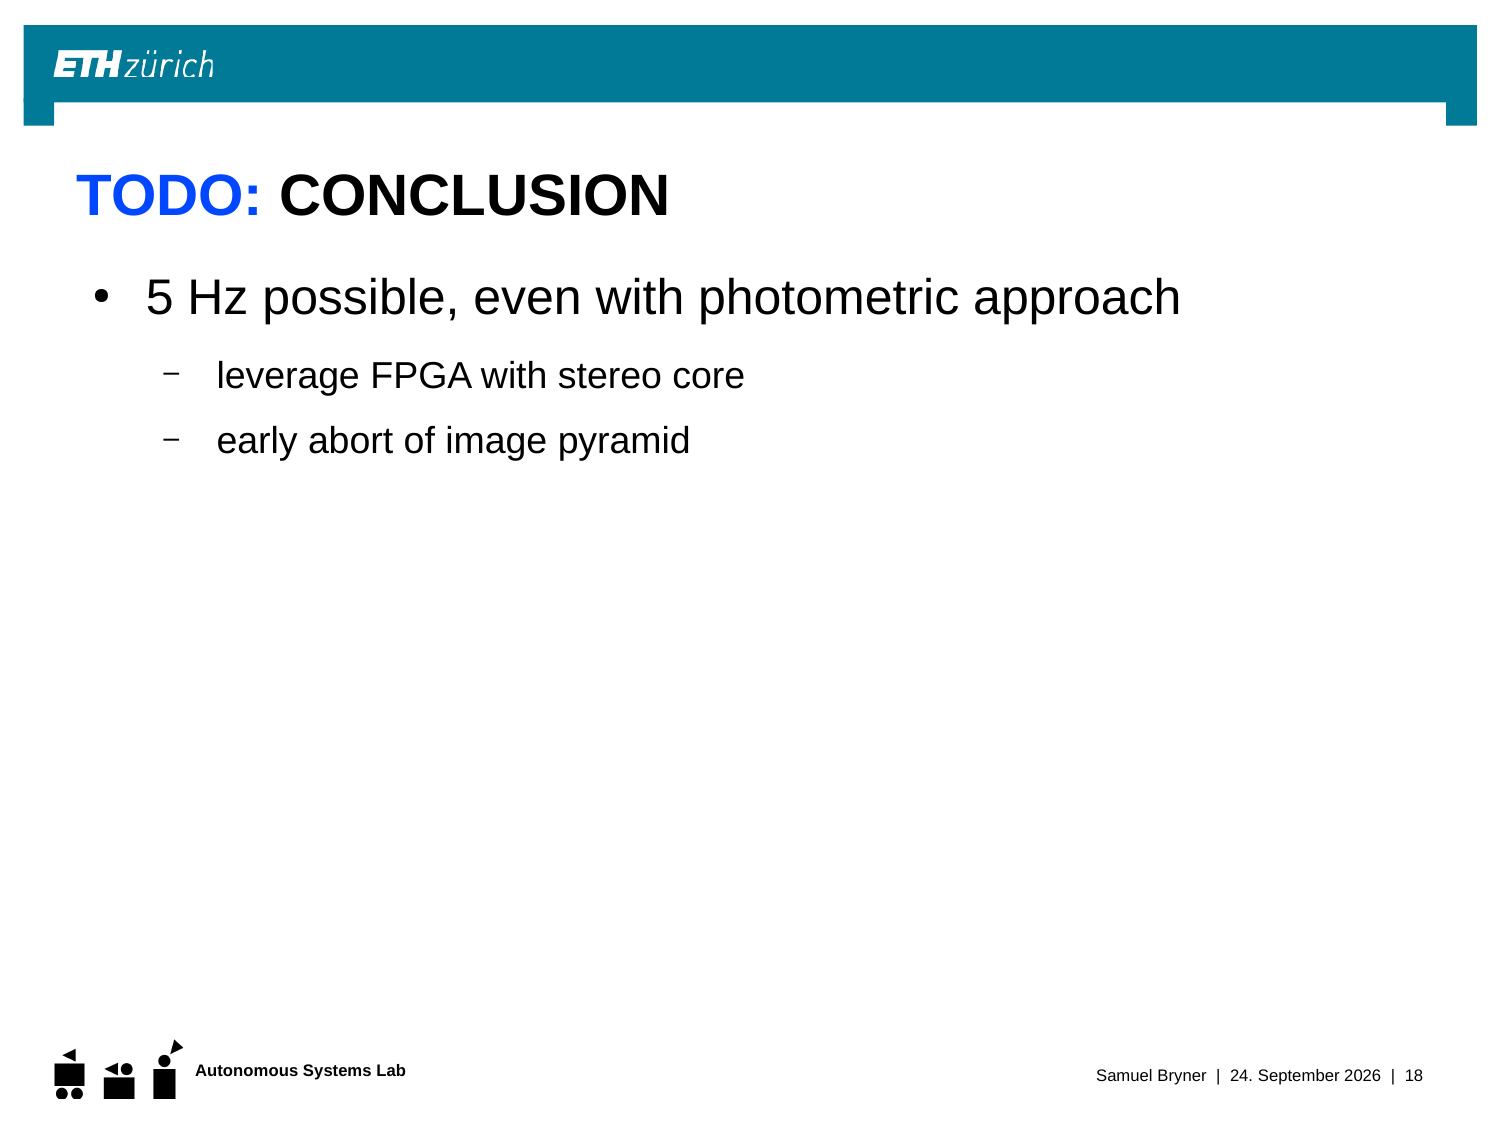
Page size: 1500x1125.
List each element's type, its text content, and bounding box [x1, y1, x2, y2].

list 5 Hz possible, even with photometric approach leverage FPGA with stereo core early abort of image pyramid [75, 269, 1425, 1016]
title TODO: CONCLUSION [53, 101, 1447, 290]
